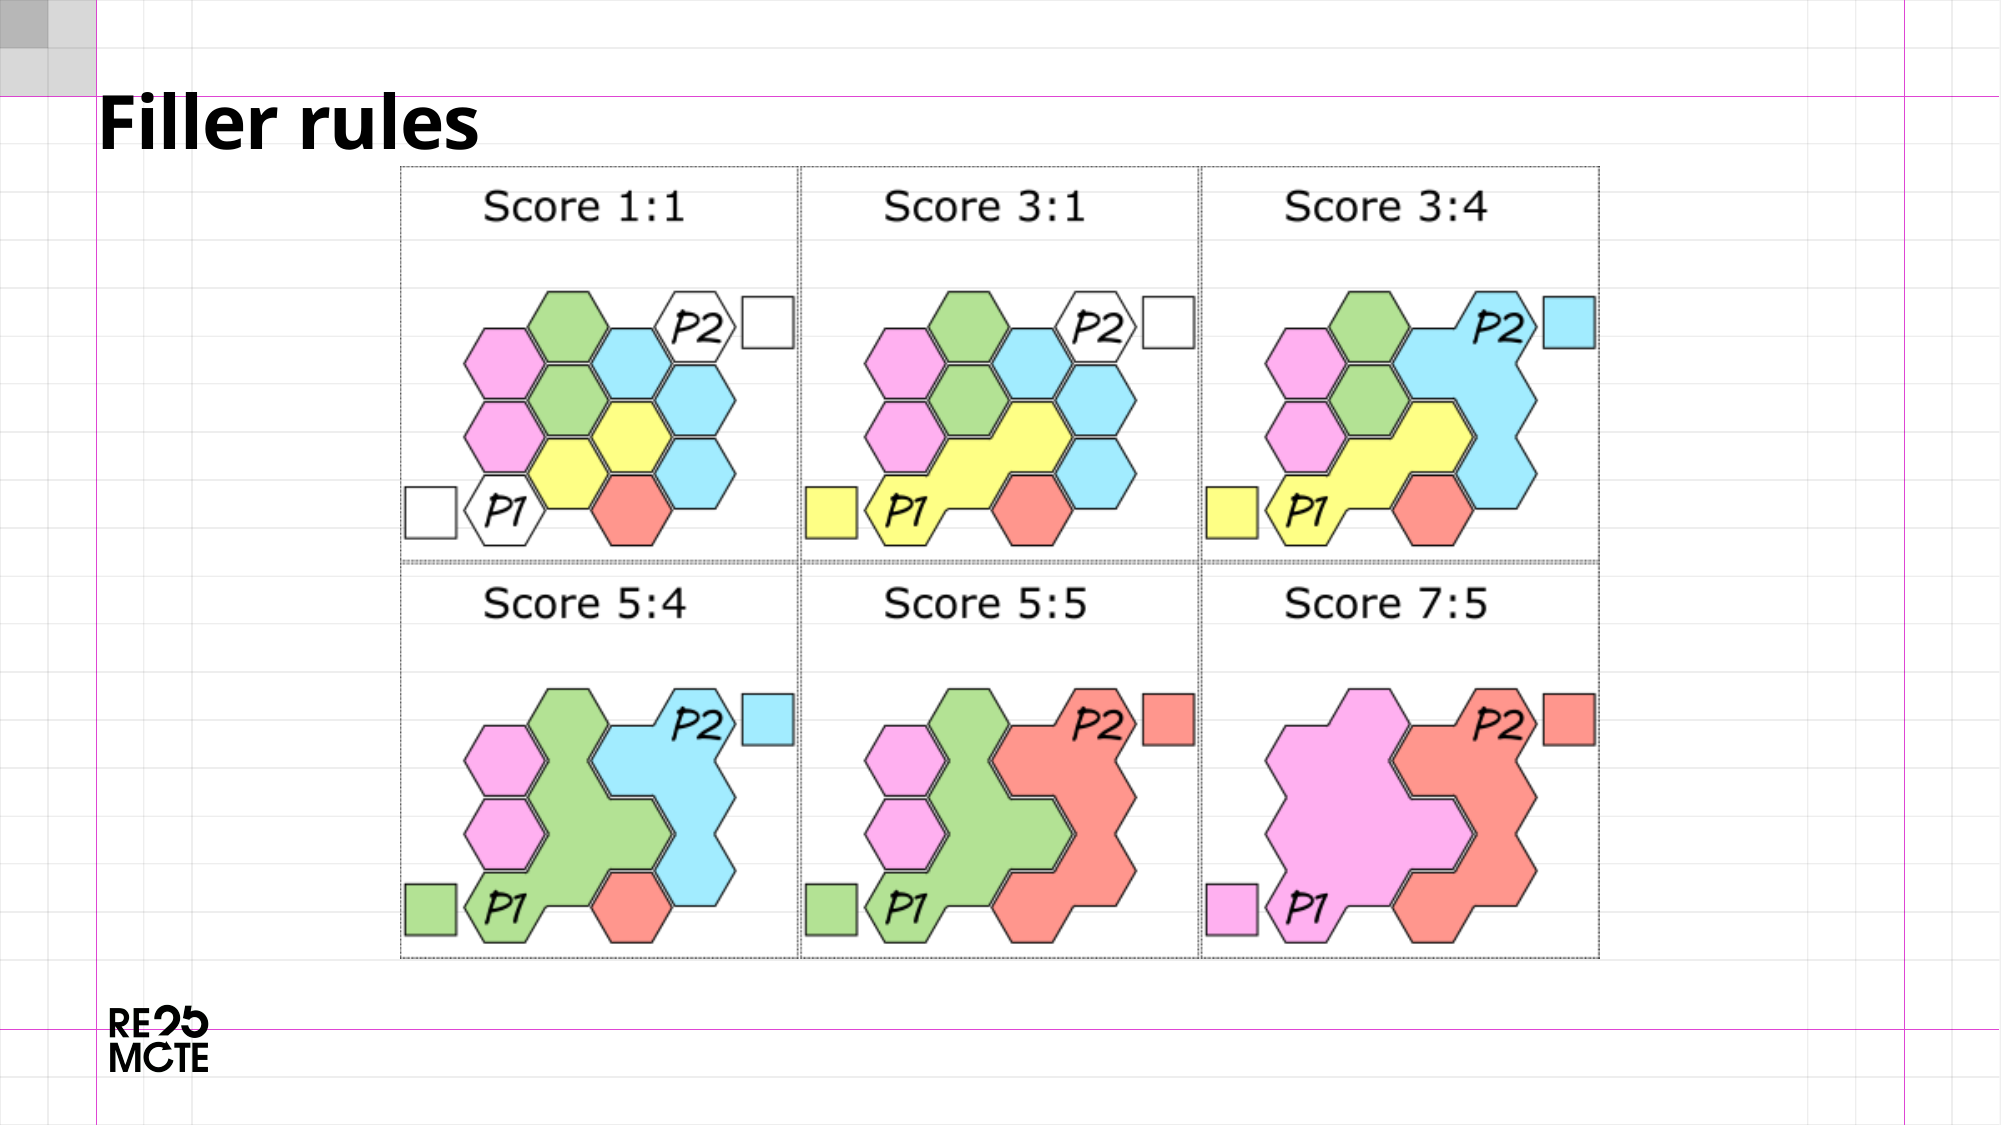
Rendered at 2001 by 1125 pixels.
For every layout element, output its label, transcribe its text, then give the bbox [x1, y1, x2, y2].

picture [400, 166, 1600, 959]
title Filler rules [96, 75, 1904, 166]
